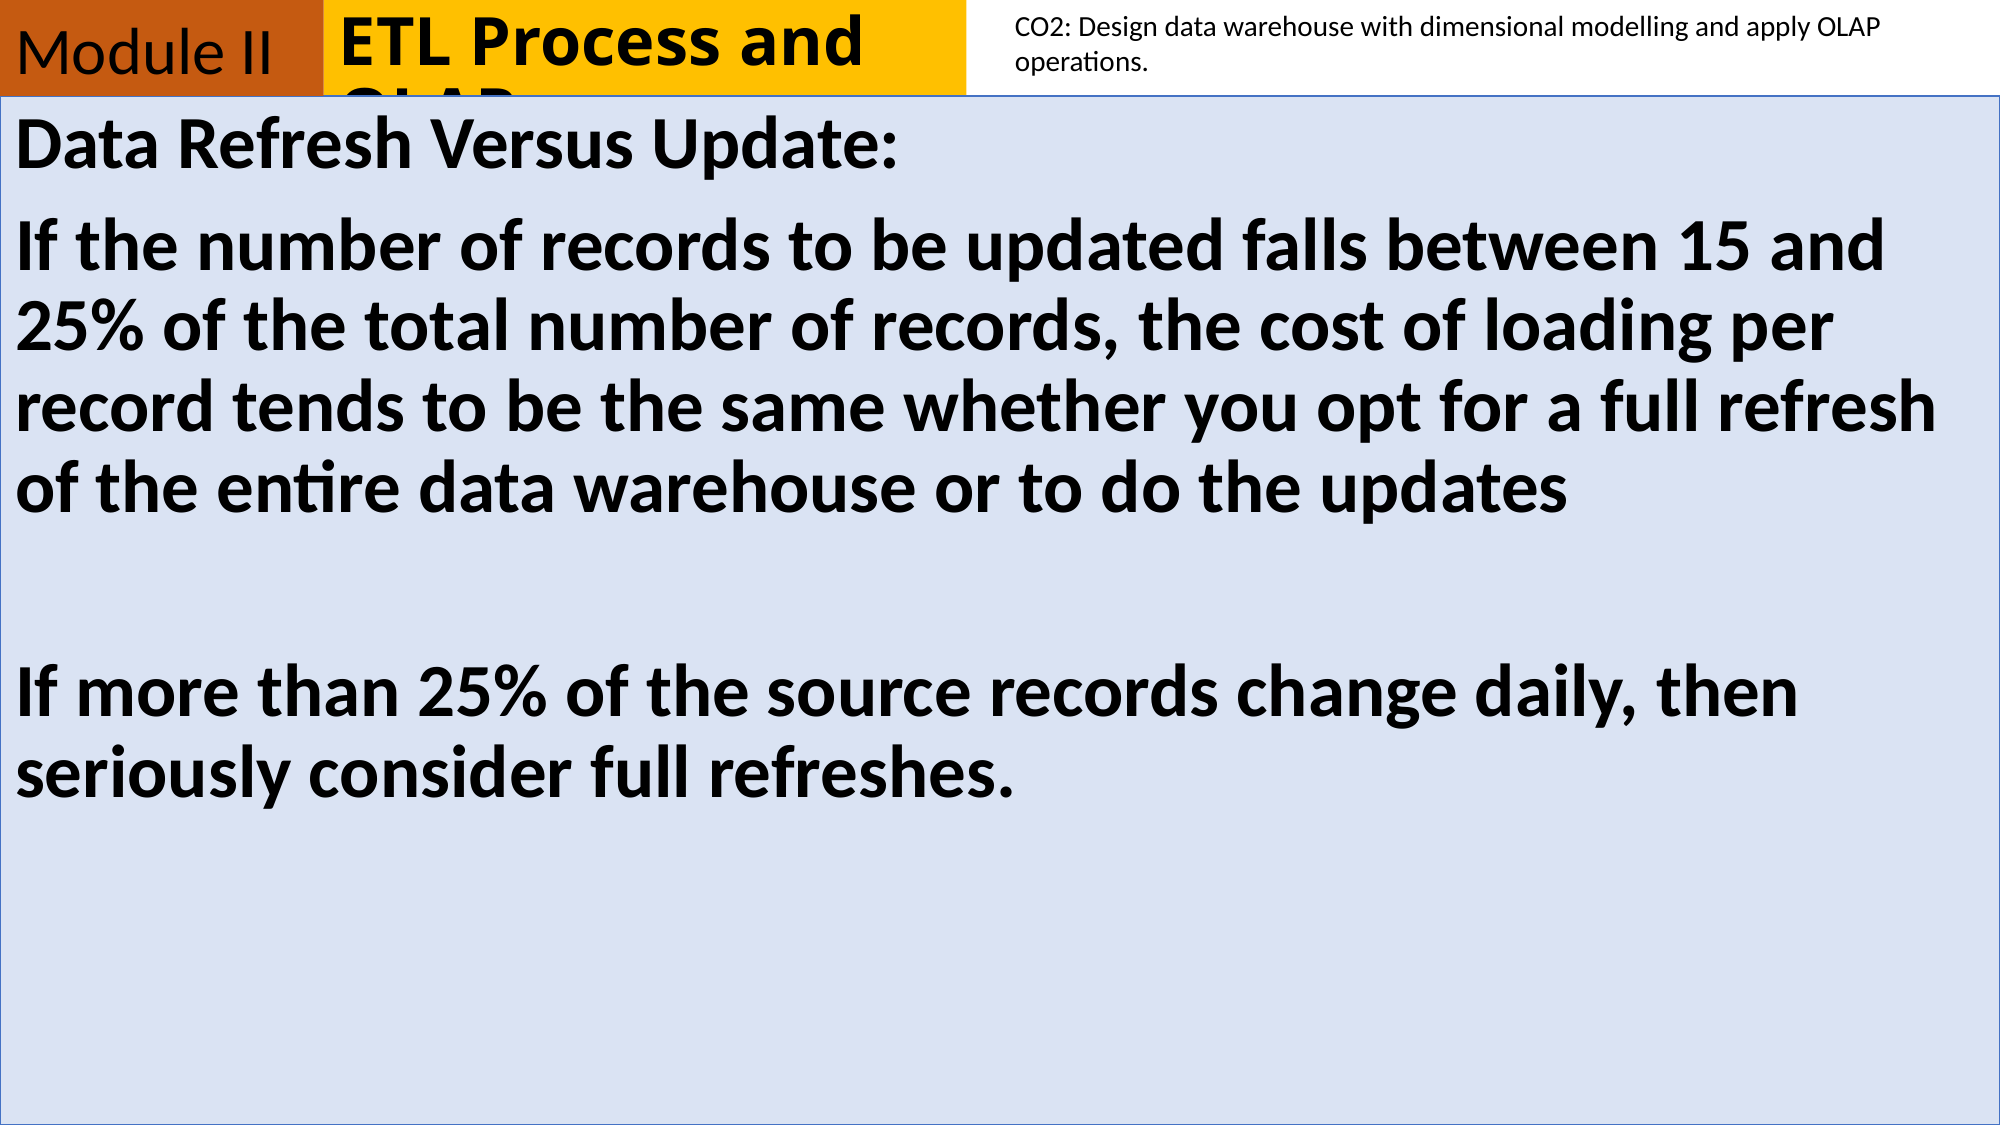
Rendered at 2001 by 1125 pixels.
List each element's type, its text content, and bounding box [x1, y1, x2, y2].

text_box Module II [0, 0, 324, 96]
title ETL Process and OLAP: [324, 0, 967, 95]
subtitle Data Refresh Versus Update: If the number of records to be updated falls between 15 and 25% of the total number of records, the cost of loading per record tends to be the same whether you opt for a full refresh of the entire data warehouse or to do the updates If more than 25% of the source records change daily, then seriously consider full refreshes. [0, 95, 2000, 1125]
text_box CO2: Design data warehouse with dimensional modelling and apply OLAP operations. [999, 0, 2000, 122]
